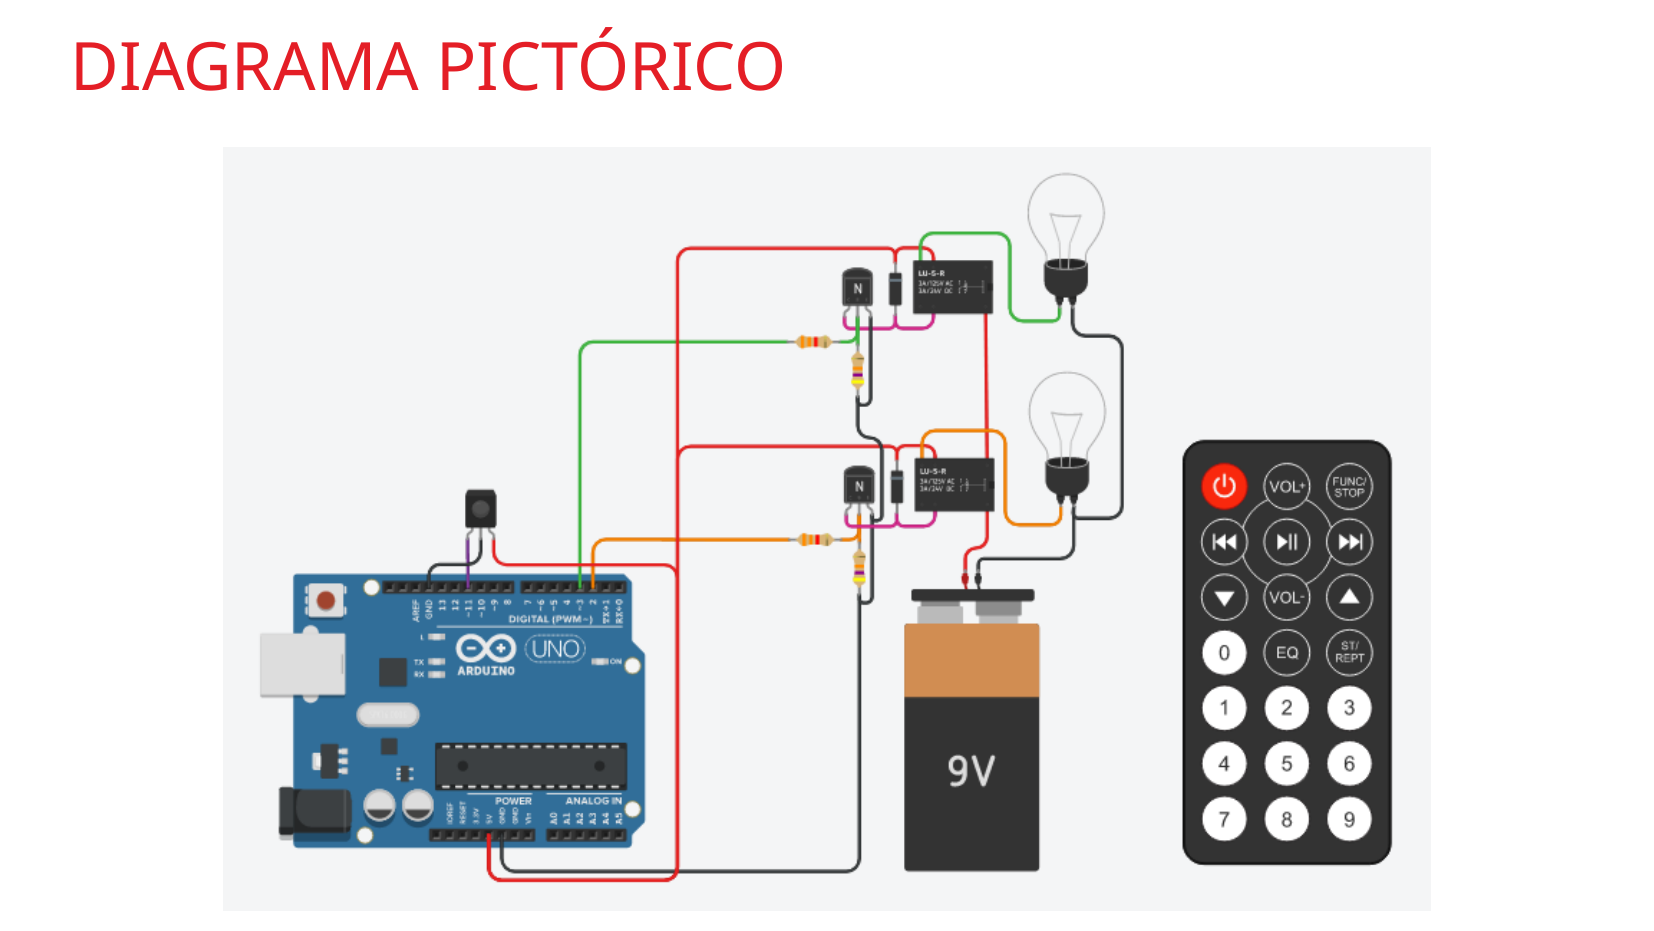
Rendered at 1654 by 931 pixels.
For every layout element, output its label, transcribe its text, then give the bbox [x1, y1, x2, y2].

title DIAGRAMA PICTÓRICO [70, 11, 1347, 118]
picture [223, 147, 1431, 911]
